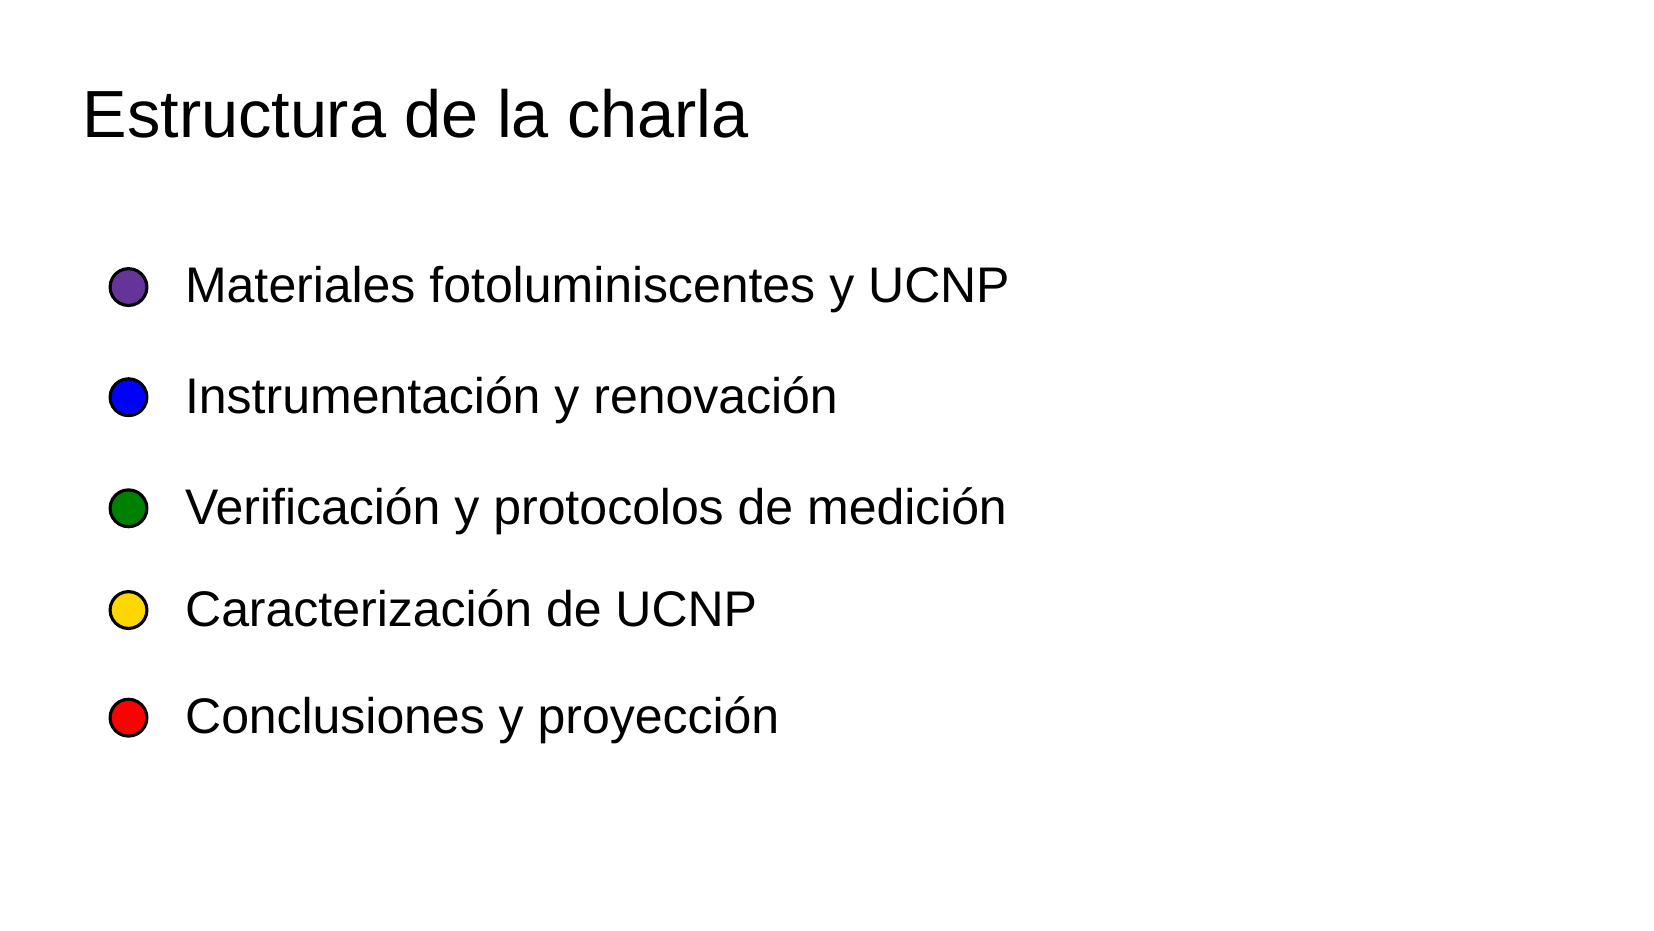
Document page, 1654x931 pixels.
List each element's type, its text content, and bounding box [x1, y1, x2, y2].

text_box Materiales fotoluminiscentes y UCNP [170, 250, 1082, 324]
text_box [110, 378, 147, 416]
text_box Caracterización de UCNP [170, 573, 1082, 647]
text_box [110, 699, 147, 737]
title Estructura de la charla [82, 37, 1571, 193]
text_box [110, 591, 147, 629]
text_box [110, 268, 147, 306]
text_box [110, 489, 147, 527]
text_box Verificación y protocolos de medición [170, 471, 1082, 546]
text_box Conclusiones y proyección [170, 681, 1082, 755]
text_box Instrumentación y renovación [170, 360, 1082, 434]
